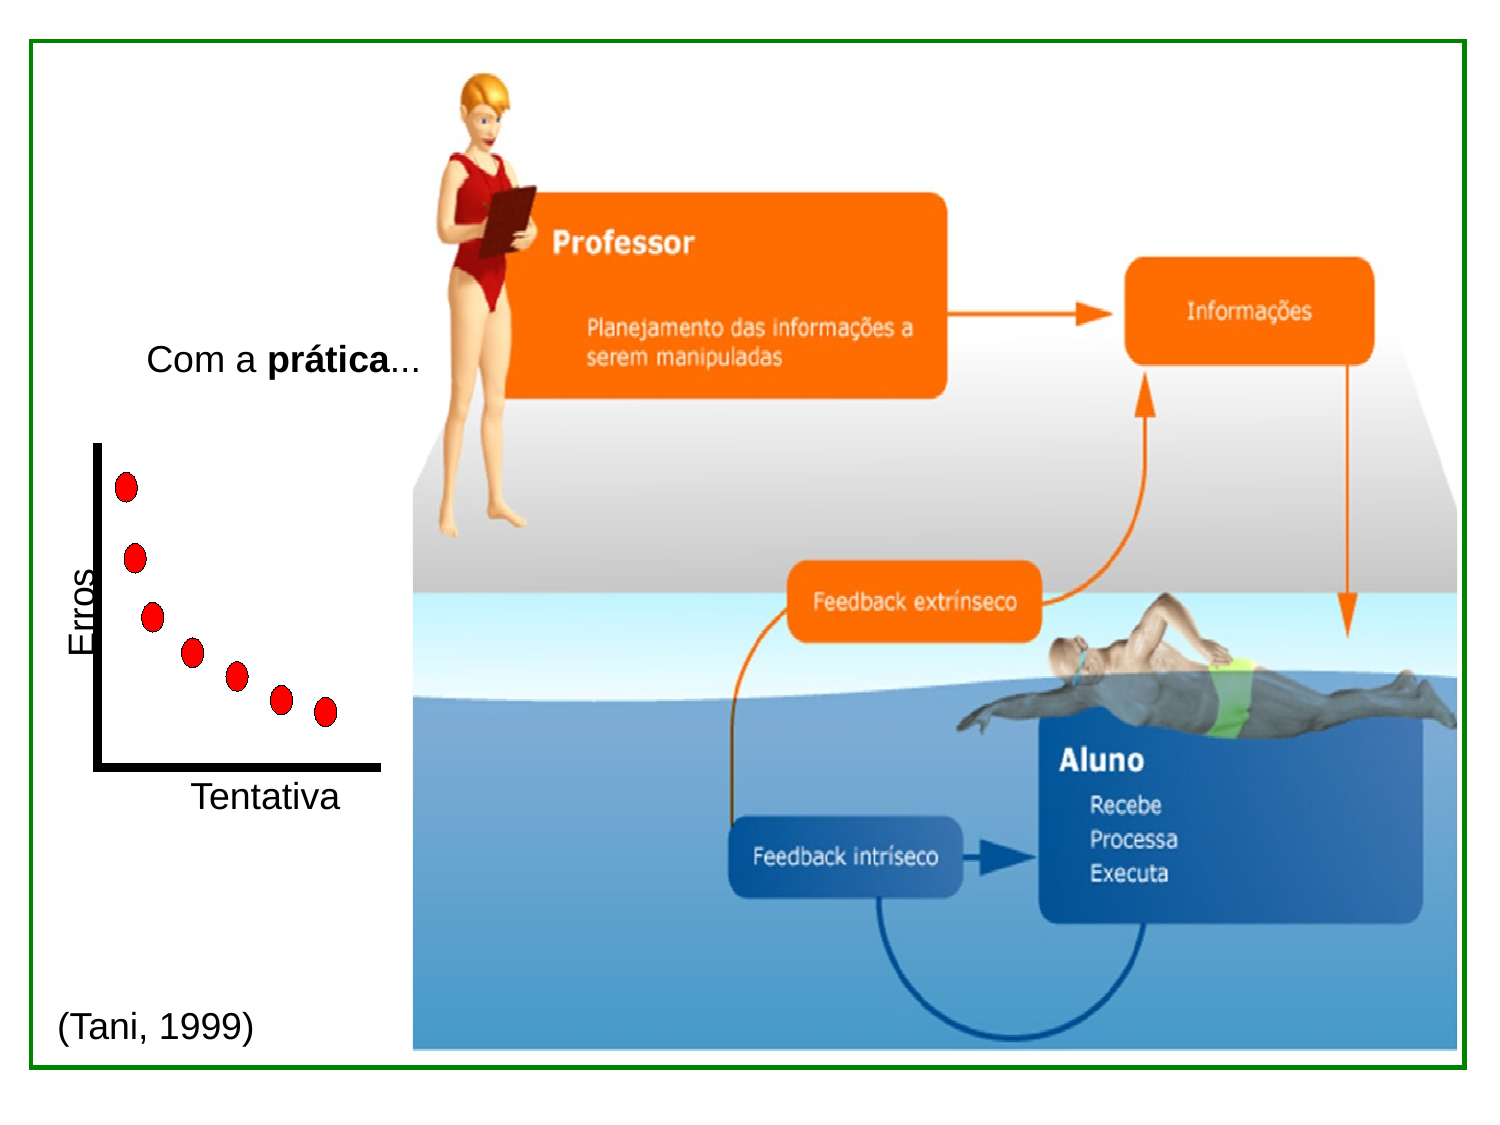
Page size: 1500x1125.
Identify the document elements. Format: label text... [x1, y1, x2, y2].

text_box [225, 661, 249, 692]
text_box (Tani, 1999) [42, 998, 270, 1055]
picture [412, 53, 1458, 1058]
text_box Tentativa [175, 767, 356, 825]
text_box [181, 637, 204, 668]
text_box Com a prática... [131, 330, 437, 388]
text_box [314, 697, 337, 727]
text_box [115, 472, 138, 503]
text_box [270, 685, 293, 715]
text_box [124, 543, 147, 574]
text_box [141, 602, 164, 633]
text_box Erros [53, 553, 110, 673]
